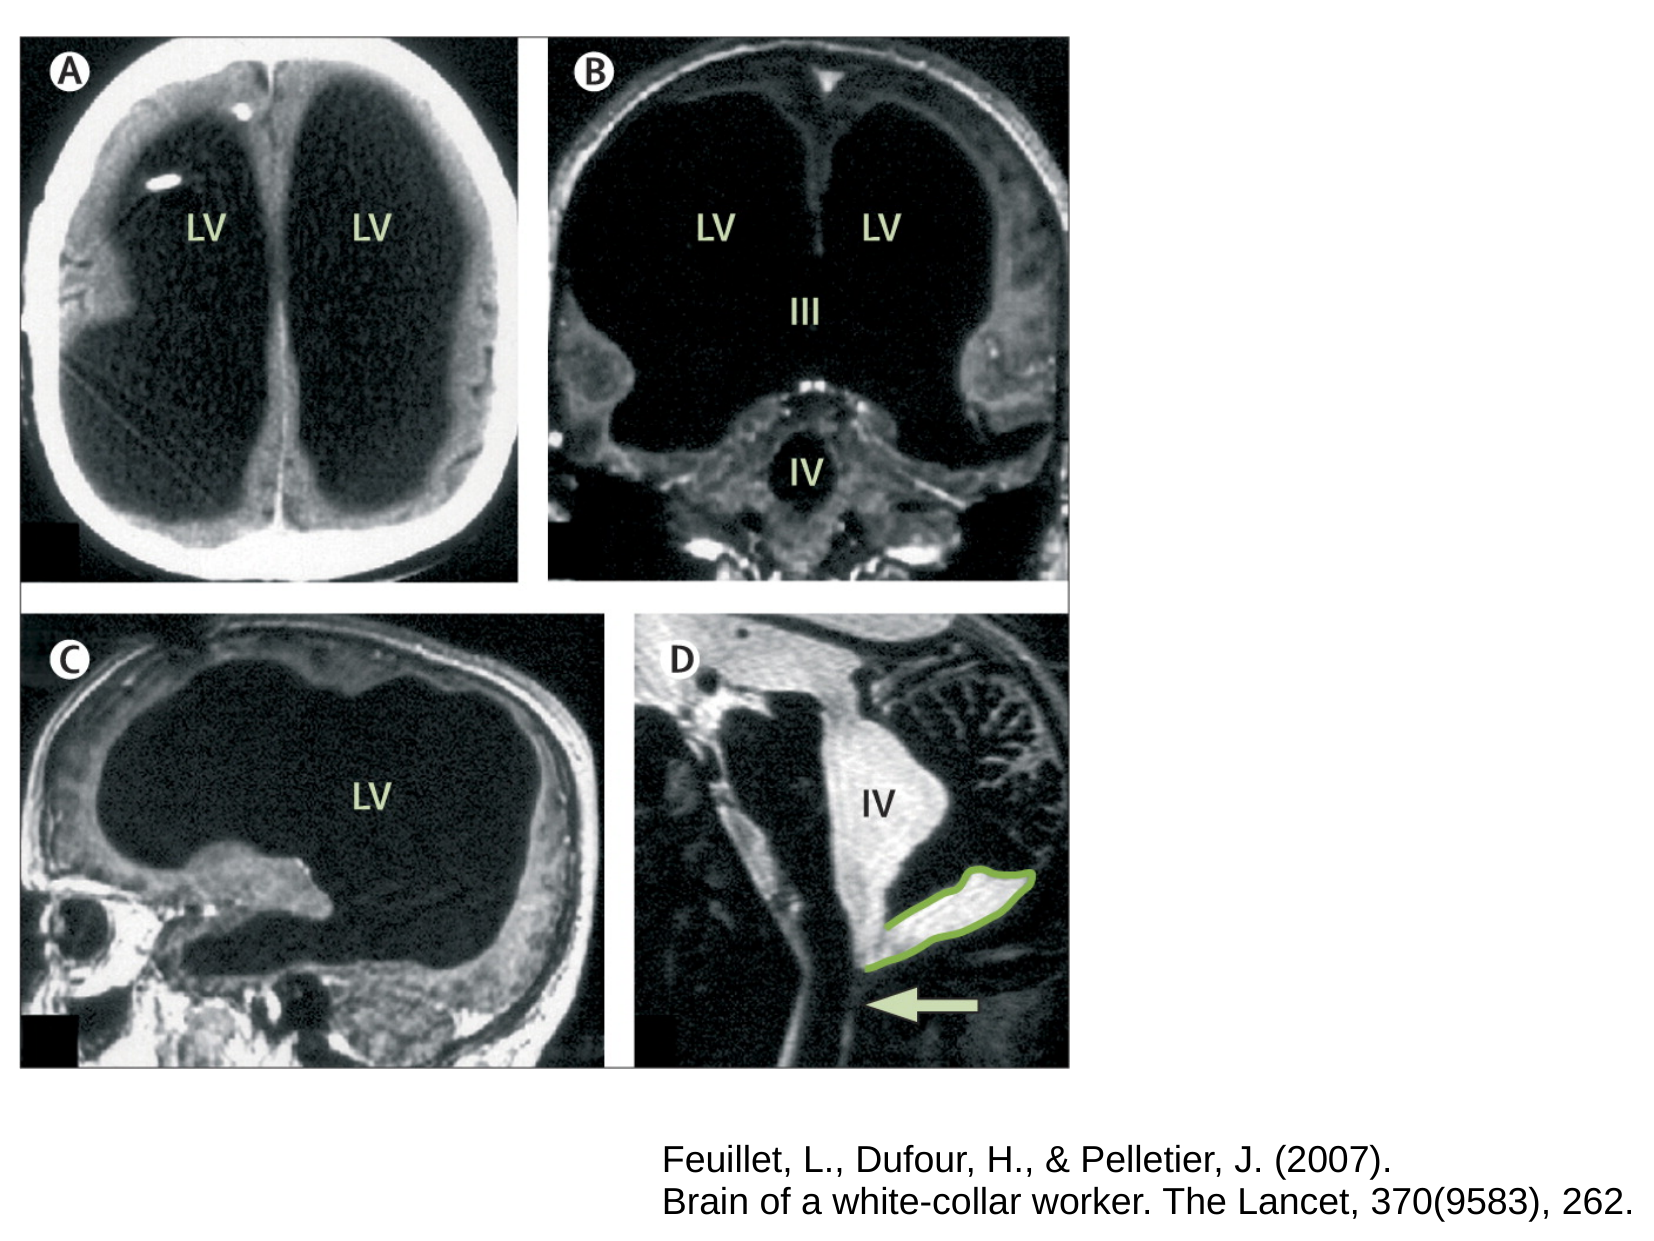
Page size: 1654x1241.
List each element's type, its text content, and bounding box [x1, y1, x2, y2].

picture [19, 36, 1070, 1069]
text_box Feuillet, L., Dufour, H., & Pelletier, J. (2007). Brain of a white-collar worker. The Lancet, 370(9583), 262. [647, 1131, 1650, 1231]
